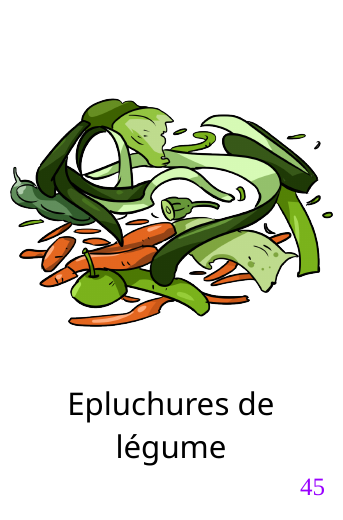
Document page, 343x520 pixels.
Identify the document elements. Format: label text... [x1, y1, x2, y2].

picture [0, 38, 342, 381]
text_box Epluchures de légume [0, 374, 343, 463]
